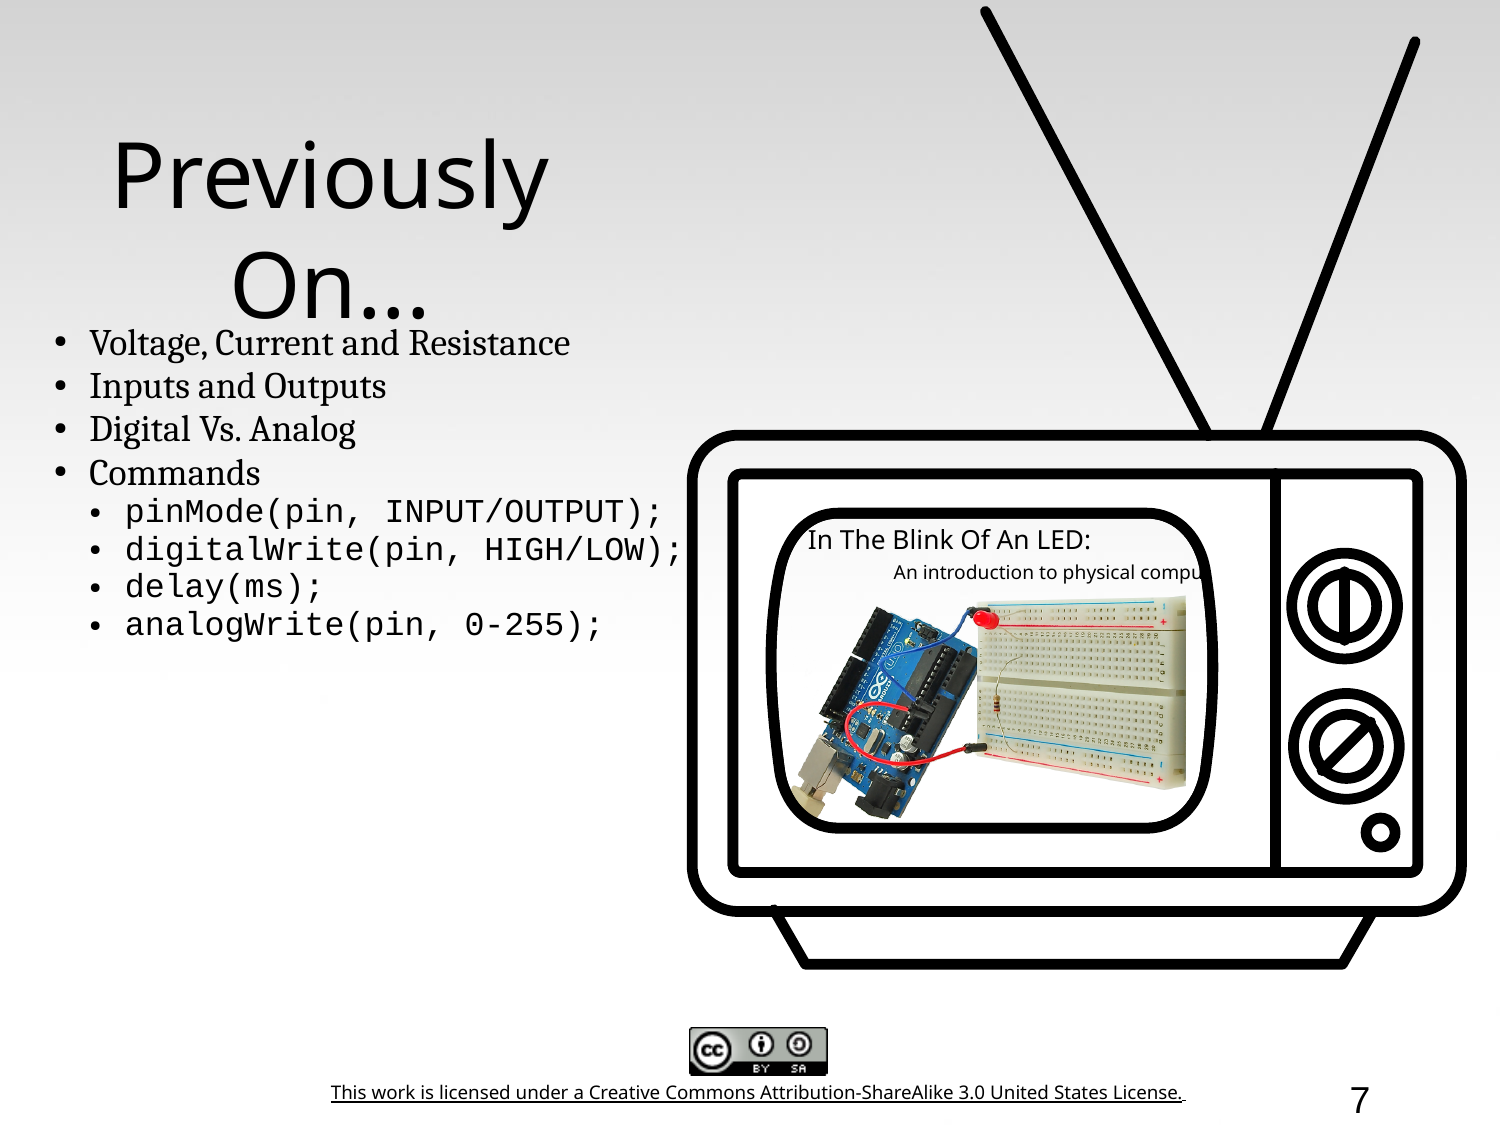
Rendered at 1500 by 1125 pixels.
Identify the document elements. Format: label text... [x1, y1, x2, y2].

text_box Voltage, Current and Resistance Inputs and Outputs Digital Vs. Analog Commands pinMode(pin, INPUT/OUTPUT); digitalWrite(pin, HIGH/LOW); delay(ms); analogWrite(pin, 0-255); [39, 314, 781, 977]
picture [0, 0, 1500, 1125]
title Previously On... [23, 132, 637, 321]
